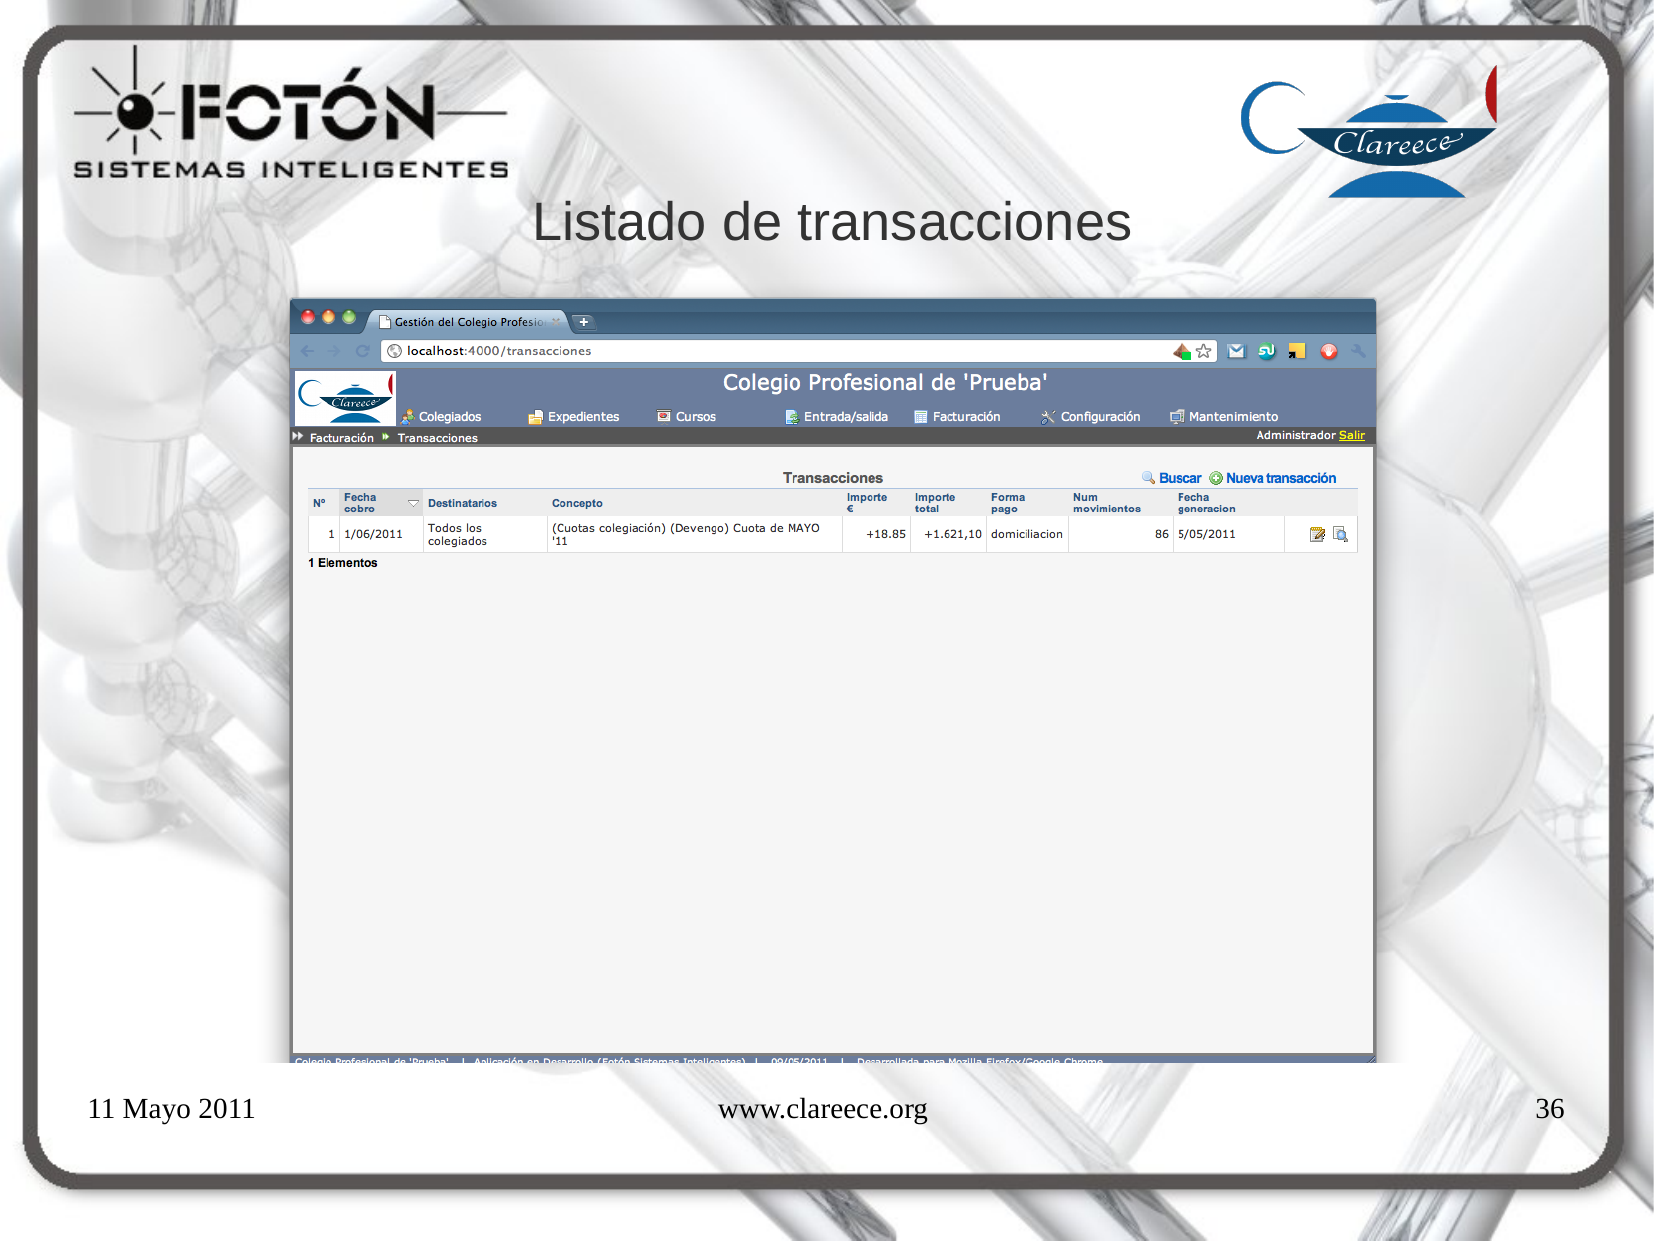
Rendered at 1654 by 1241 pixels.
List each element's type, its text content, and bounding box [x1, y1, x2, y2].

title Listado de transacciones [88, 177, 1577, 266]
picture [0, 0, 1654, 1241]
